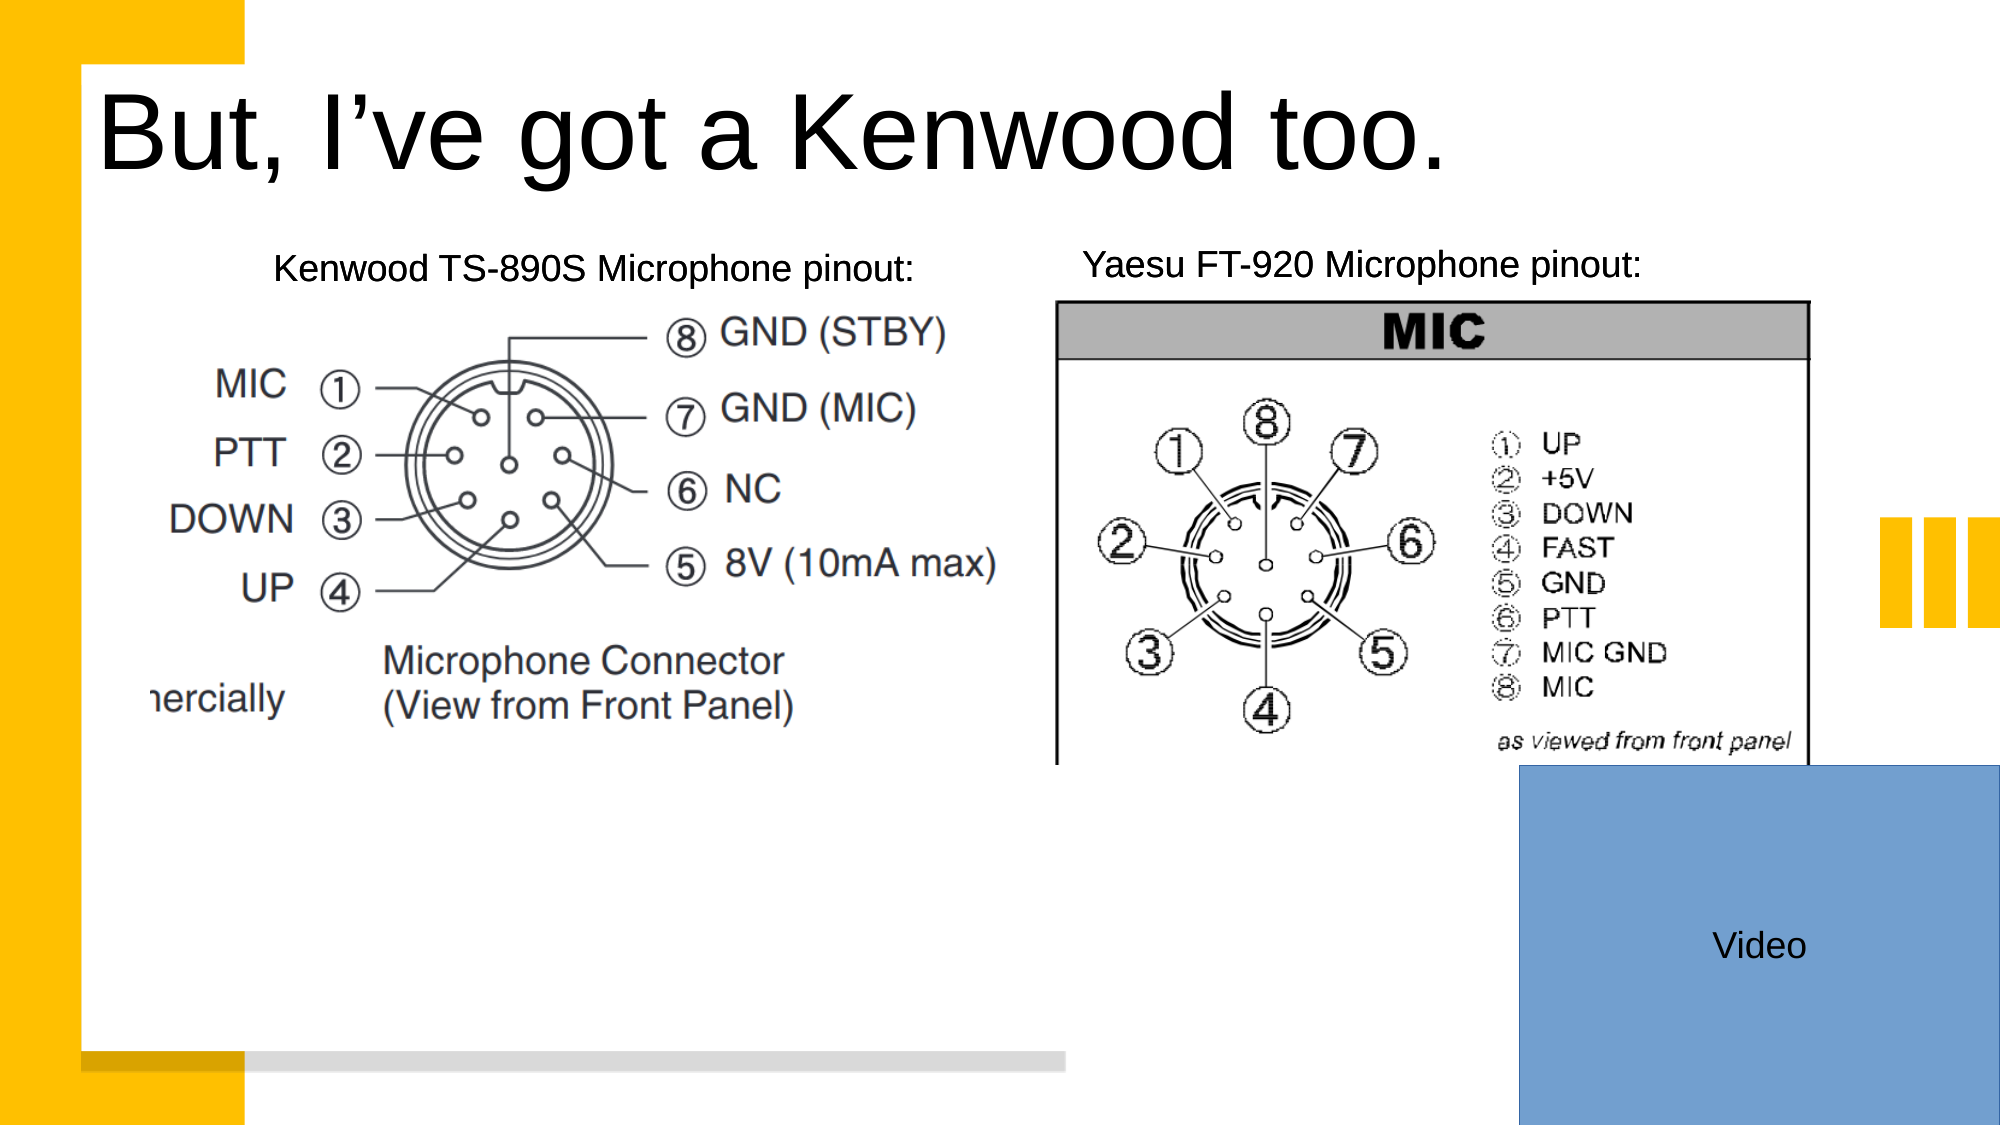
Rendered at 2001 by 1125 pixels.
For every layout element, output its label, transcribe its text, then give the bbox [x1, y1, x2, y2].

text_box Kenwood TS-890S Microphone pinout: [258, 240, 931, 297]
text_box Video [1519, 765, 2000, 1125]
text_box But, I’ve got a Kenwood too. [81, 64, 1921, 201]
text_box [0, 0, 2000, 1125]
picture [150, 296, 1011, 743]
text_box Yaesu FT-920 Microphone pinout: [1067, 236, 1658, 294]
picture [1050, 293, 1811, 766]
